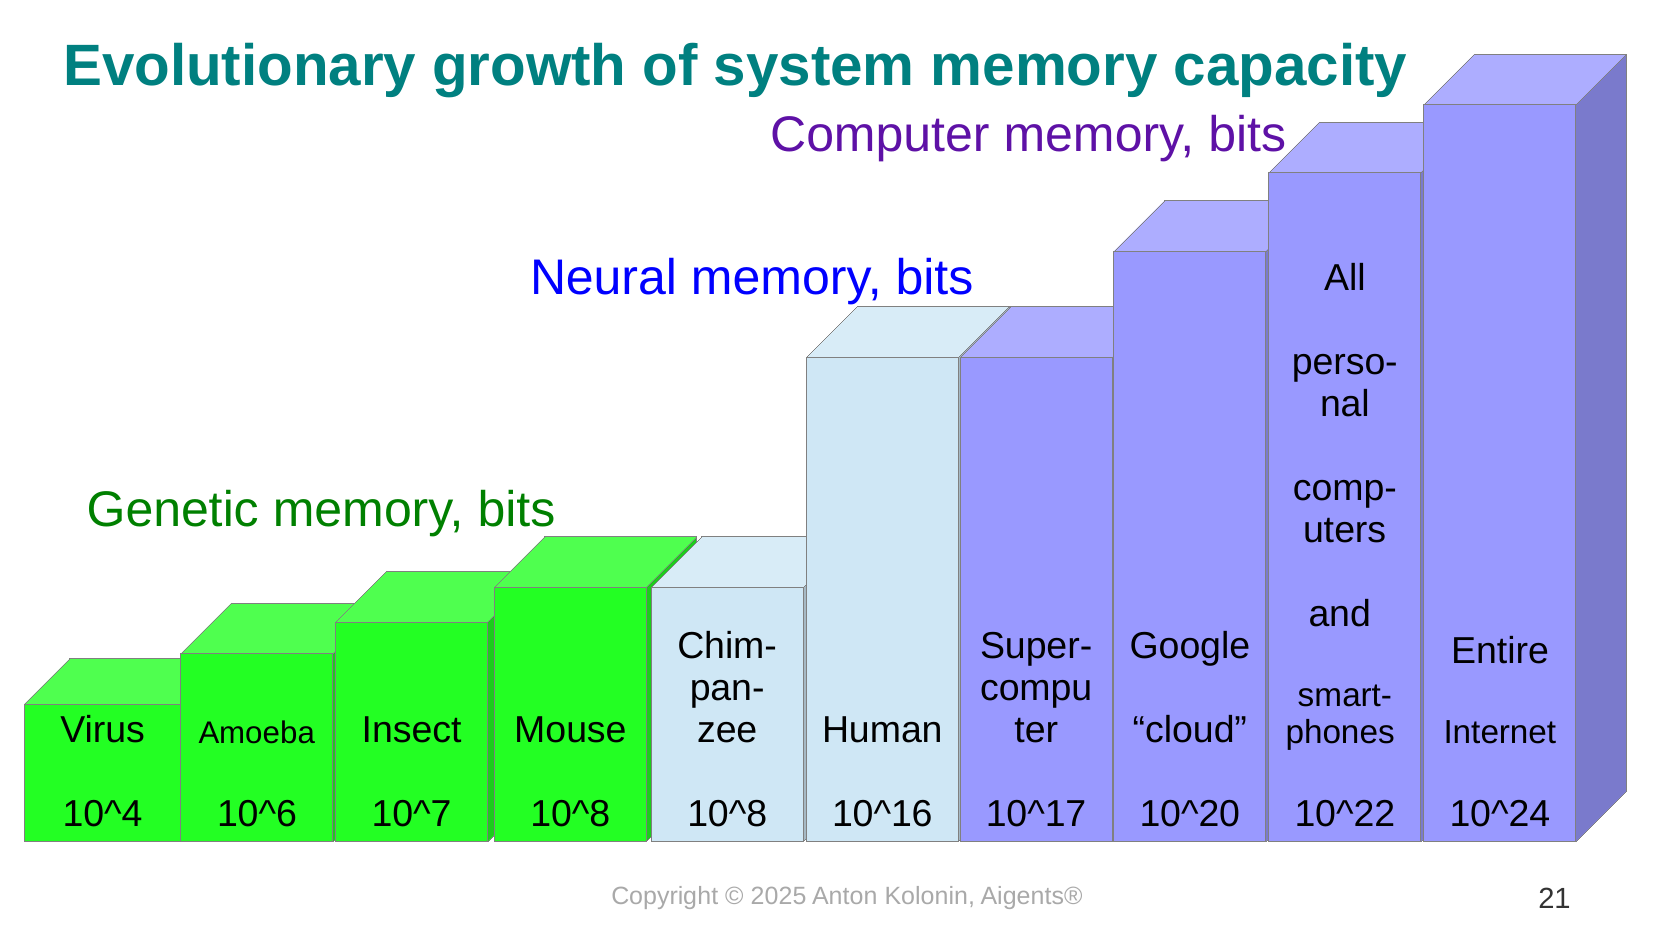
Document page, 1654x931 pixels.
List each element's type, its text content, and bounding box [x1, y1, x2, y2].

text_box Virus 10^4 [24, 705, 180, 842]
text_box Human 10^16 [806, 358, 958, 842]
text_box Neural memory, bits [515, 242, 1027, 313]
text_box Insect 10^7 [335, 623, 487, 842]
text_box Amoeba 10^6 [180, 654, 332, 842]
text_box Google “cloud” 10^20 [1113, 252, 1265, 842]
text_box Entire Internet 10^24 [1423, 105, 1575, 842]
text_box Chim- pan- zee 10^8 [651, 588, 803, 842]
text_box Super- computer 10^17 [960, 358, 1112, 842]
text_box Evolutionary growth of system memory capacity [1, 1, 1471, 129]
text_box Computer memory, bits [755, 98, 1346, 170]
text_box Mouse 10^8 [494, 588, 646, 842]
text_box Genetic memory, bits [71, 473, 611, 545]
text_box All perso- nal comp- uters and smart- phones 10^22 [1268, 173, 1420, 842]
